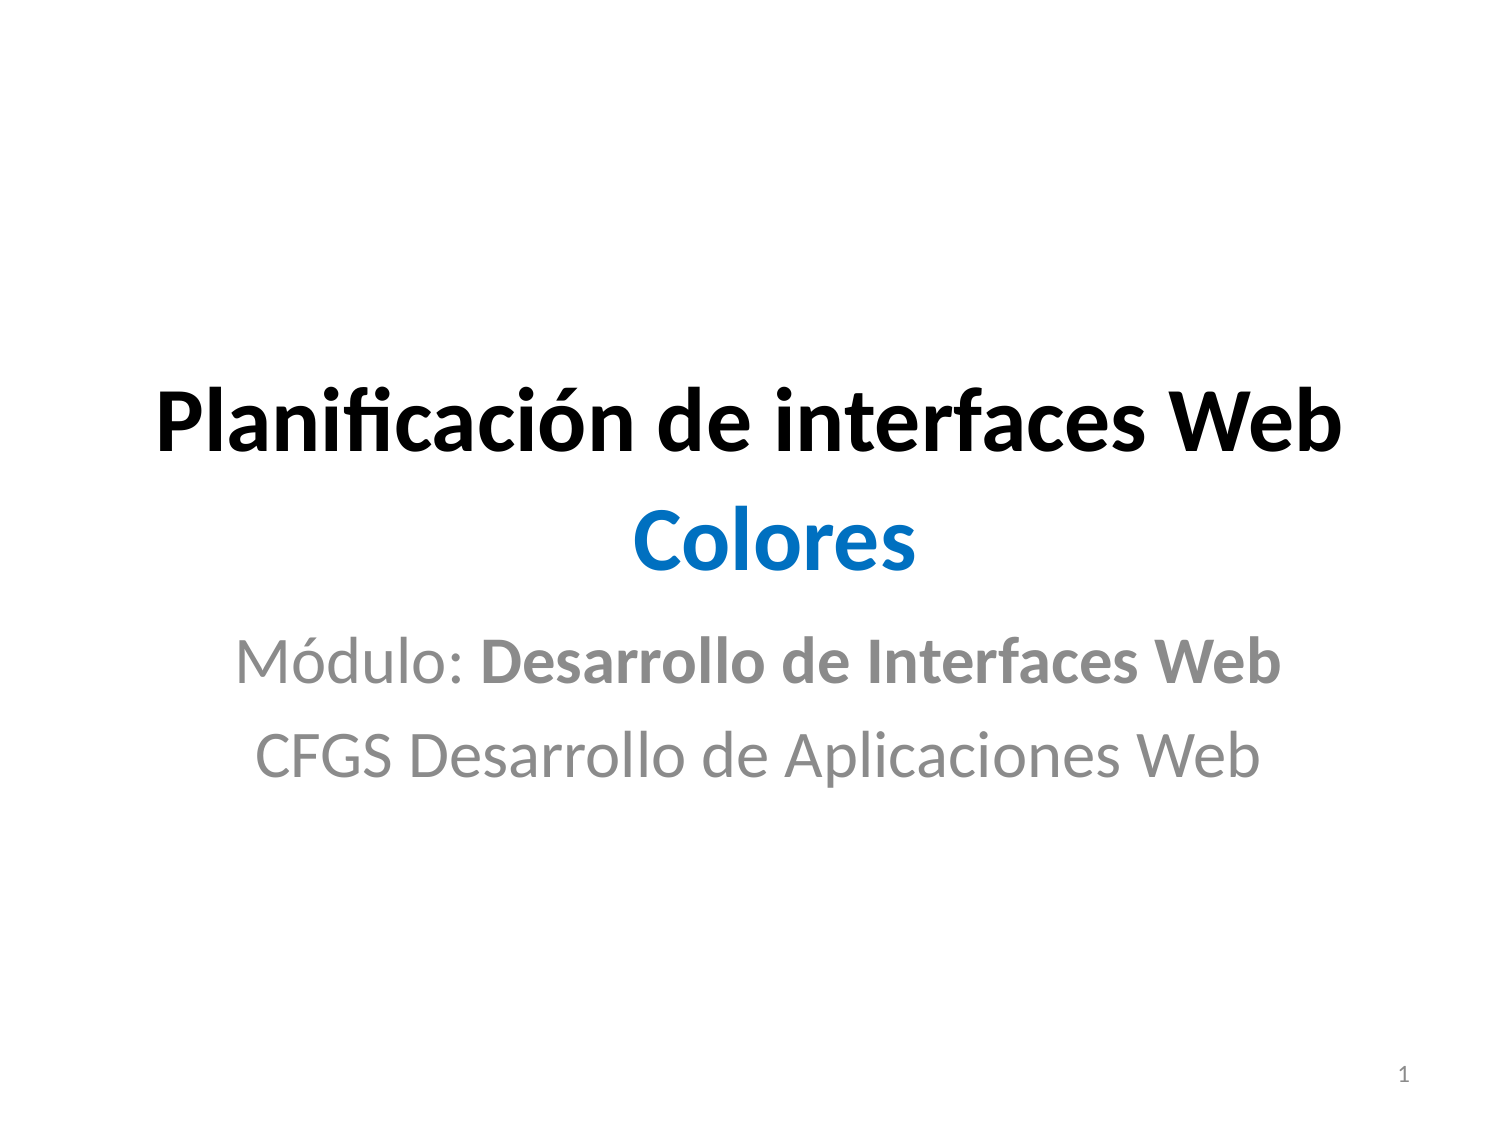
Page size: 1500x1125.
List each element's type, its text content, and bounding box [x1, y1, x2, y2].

title Planificación de interfaces Web [112, 349, 1388, 591]
subtitle Módulo: Desarrollo de Interfaces Web CFGS Desarrollo de Aplicaciones Web [183, 710, 1335, 898]
text_box Colores [137, 468, 1413, 710]
slide_number <número> [1074, 1042, 1425, 1103]
